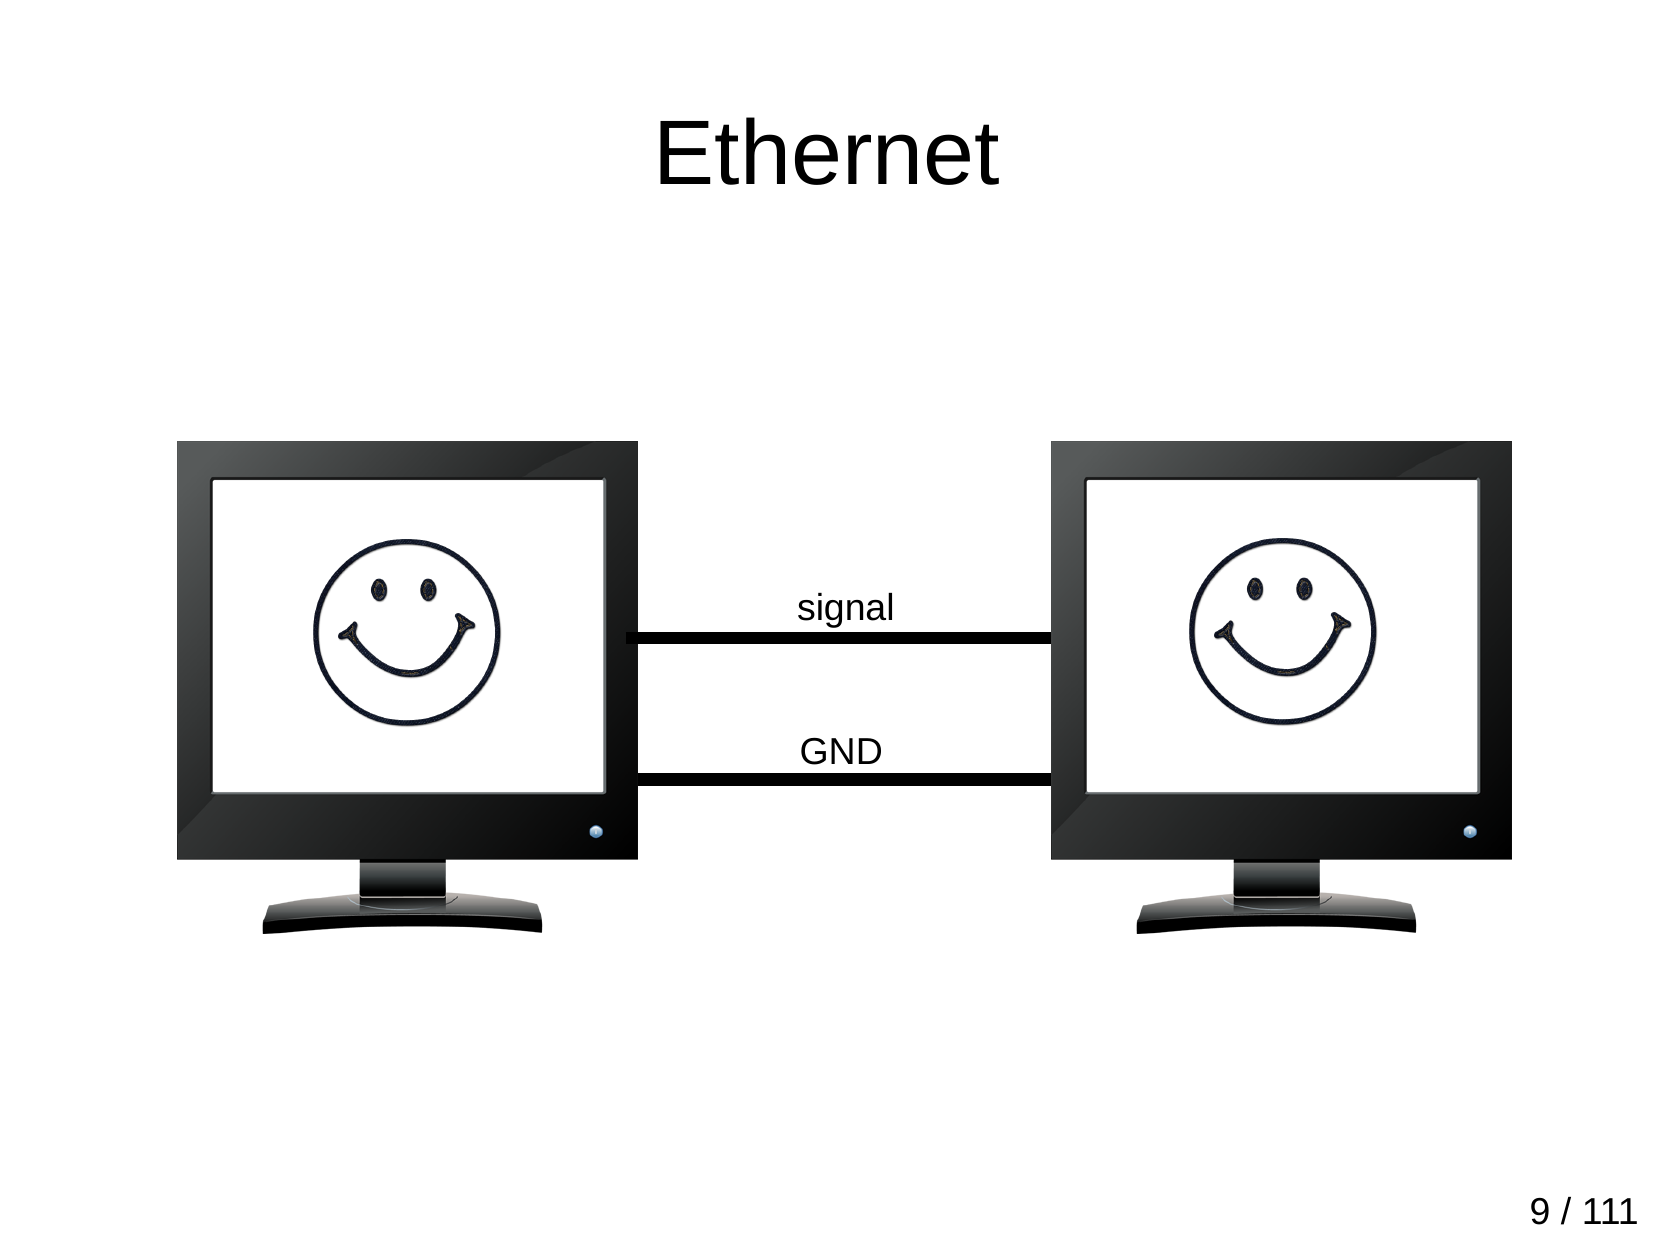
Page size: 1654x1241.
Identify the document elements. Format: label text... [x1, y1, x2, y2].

title Ethernet [82, 49, 1571, 257]
text_box <number> / 111 [1380, 1183, 1654, 1241]
picture [1051, 441, 1512, 934]
text_box [248, 484, 556, 721]
text_box GND [784, 722, 898, 780]
text_box signal [782, 578, 910, 636]
text_box [1122, 484, 1430, 721]
picture [177, 441, 638, 934]
